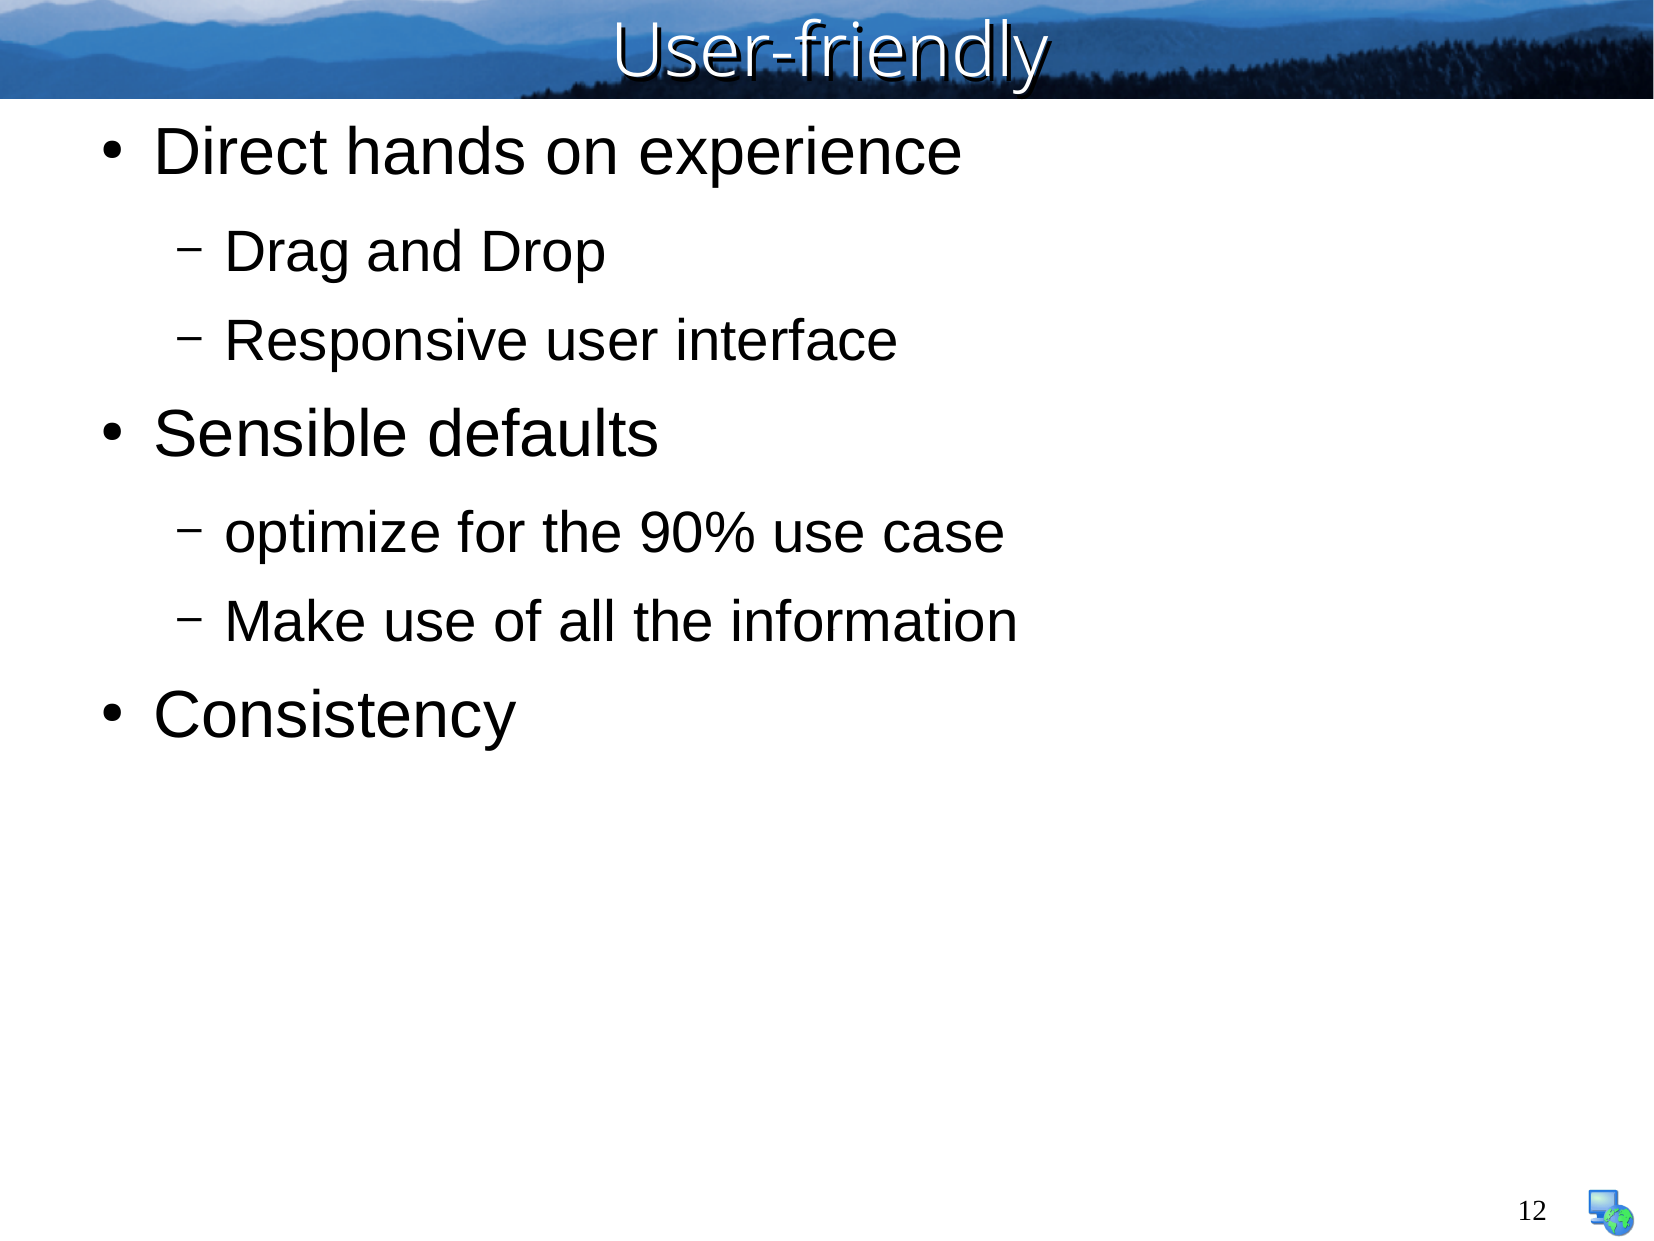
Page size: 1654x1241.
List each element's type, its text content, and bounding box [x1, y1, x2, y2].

picture [1026, 0, 1654, 99]
picture [0, 0, 1018, 99]
picture [1588, 1189, 1635, 1238]
list Direct hands on experience Drag and Drop Responsive user interface Sensible defaults optimize for the 90% use case Make use of all the information Consistency [82, 114, 1571, 1184]
title User-friendly [49, 0, 1611, 96]
